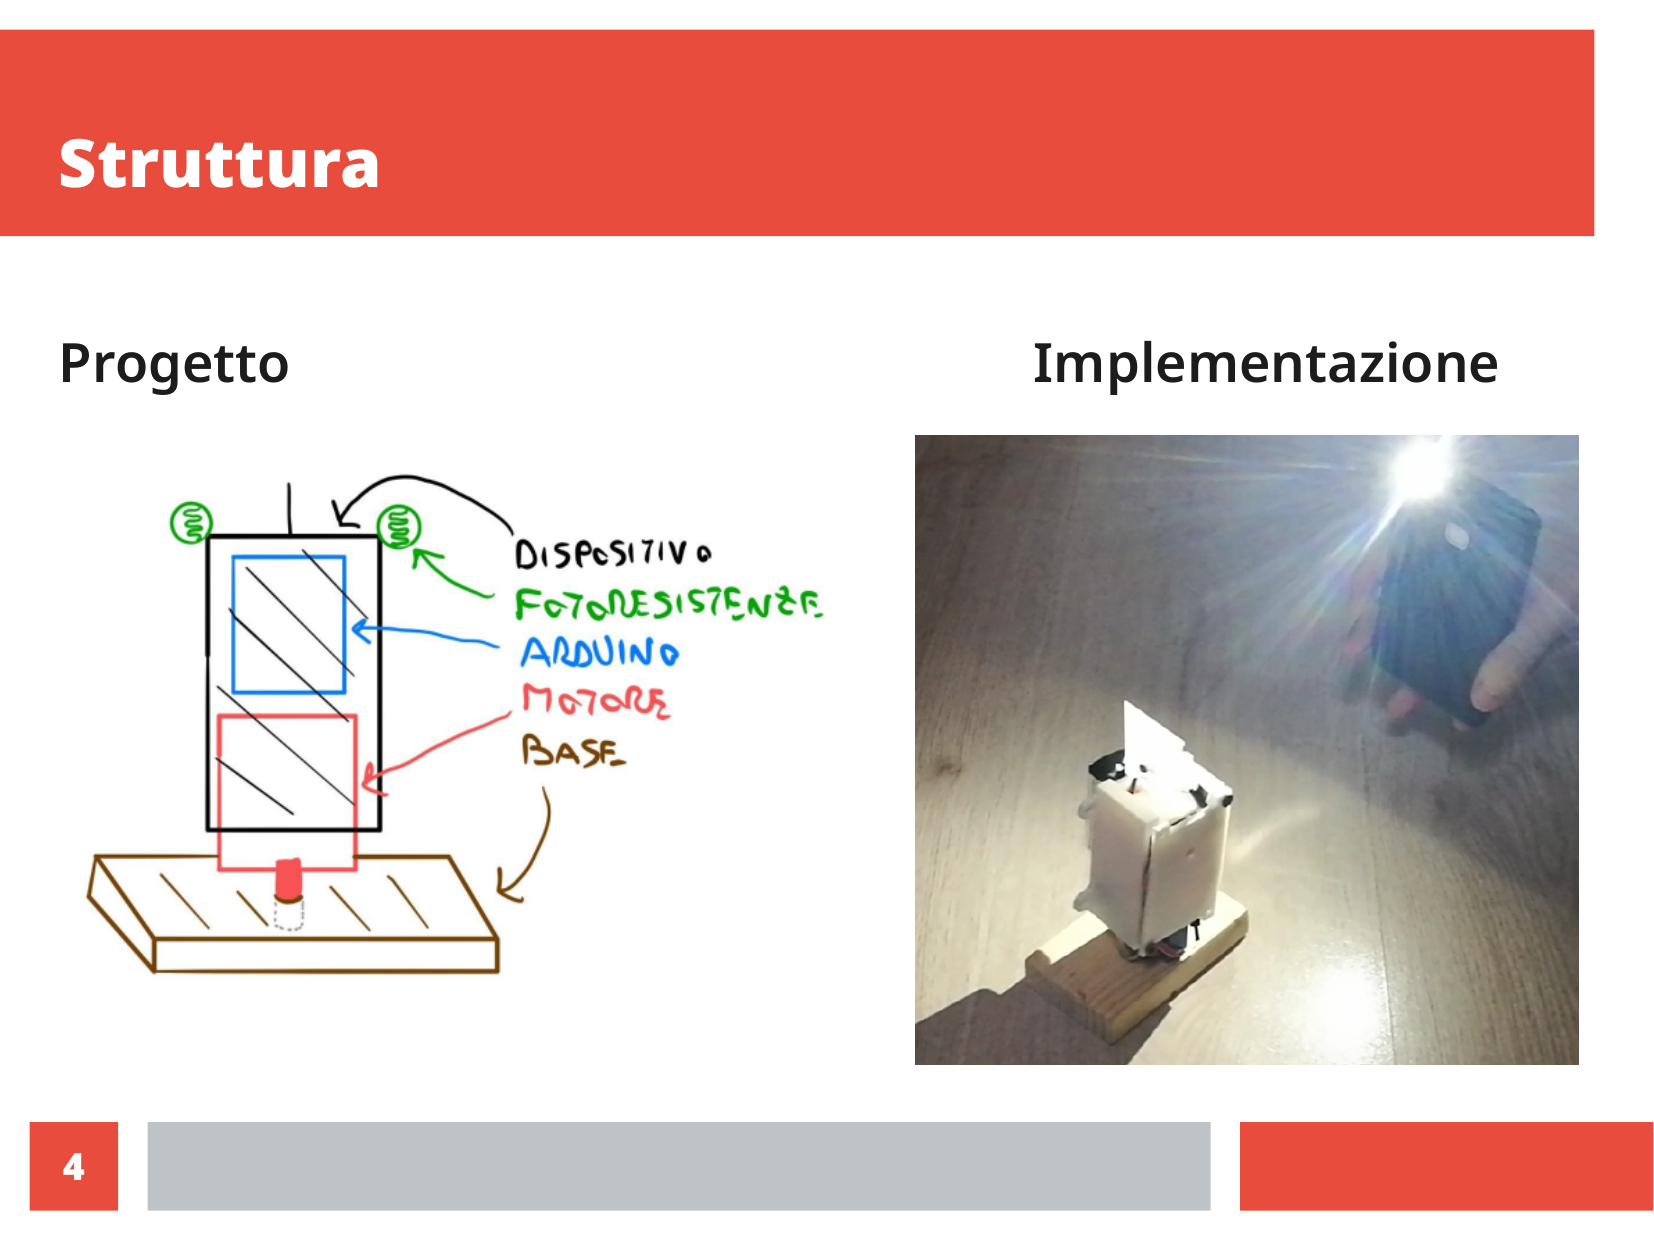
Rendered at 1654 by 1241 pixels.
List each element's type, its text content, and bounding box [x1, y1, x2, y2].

picture [15, 434, 867, 1006]
list Progetto Implementazione [59, 324, 1565, 1093]
picture [915, 435, 1579, 1066]
title Struttura [59, 59, 1595, 207]
